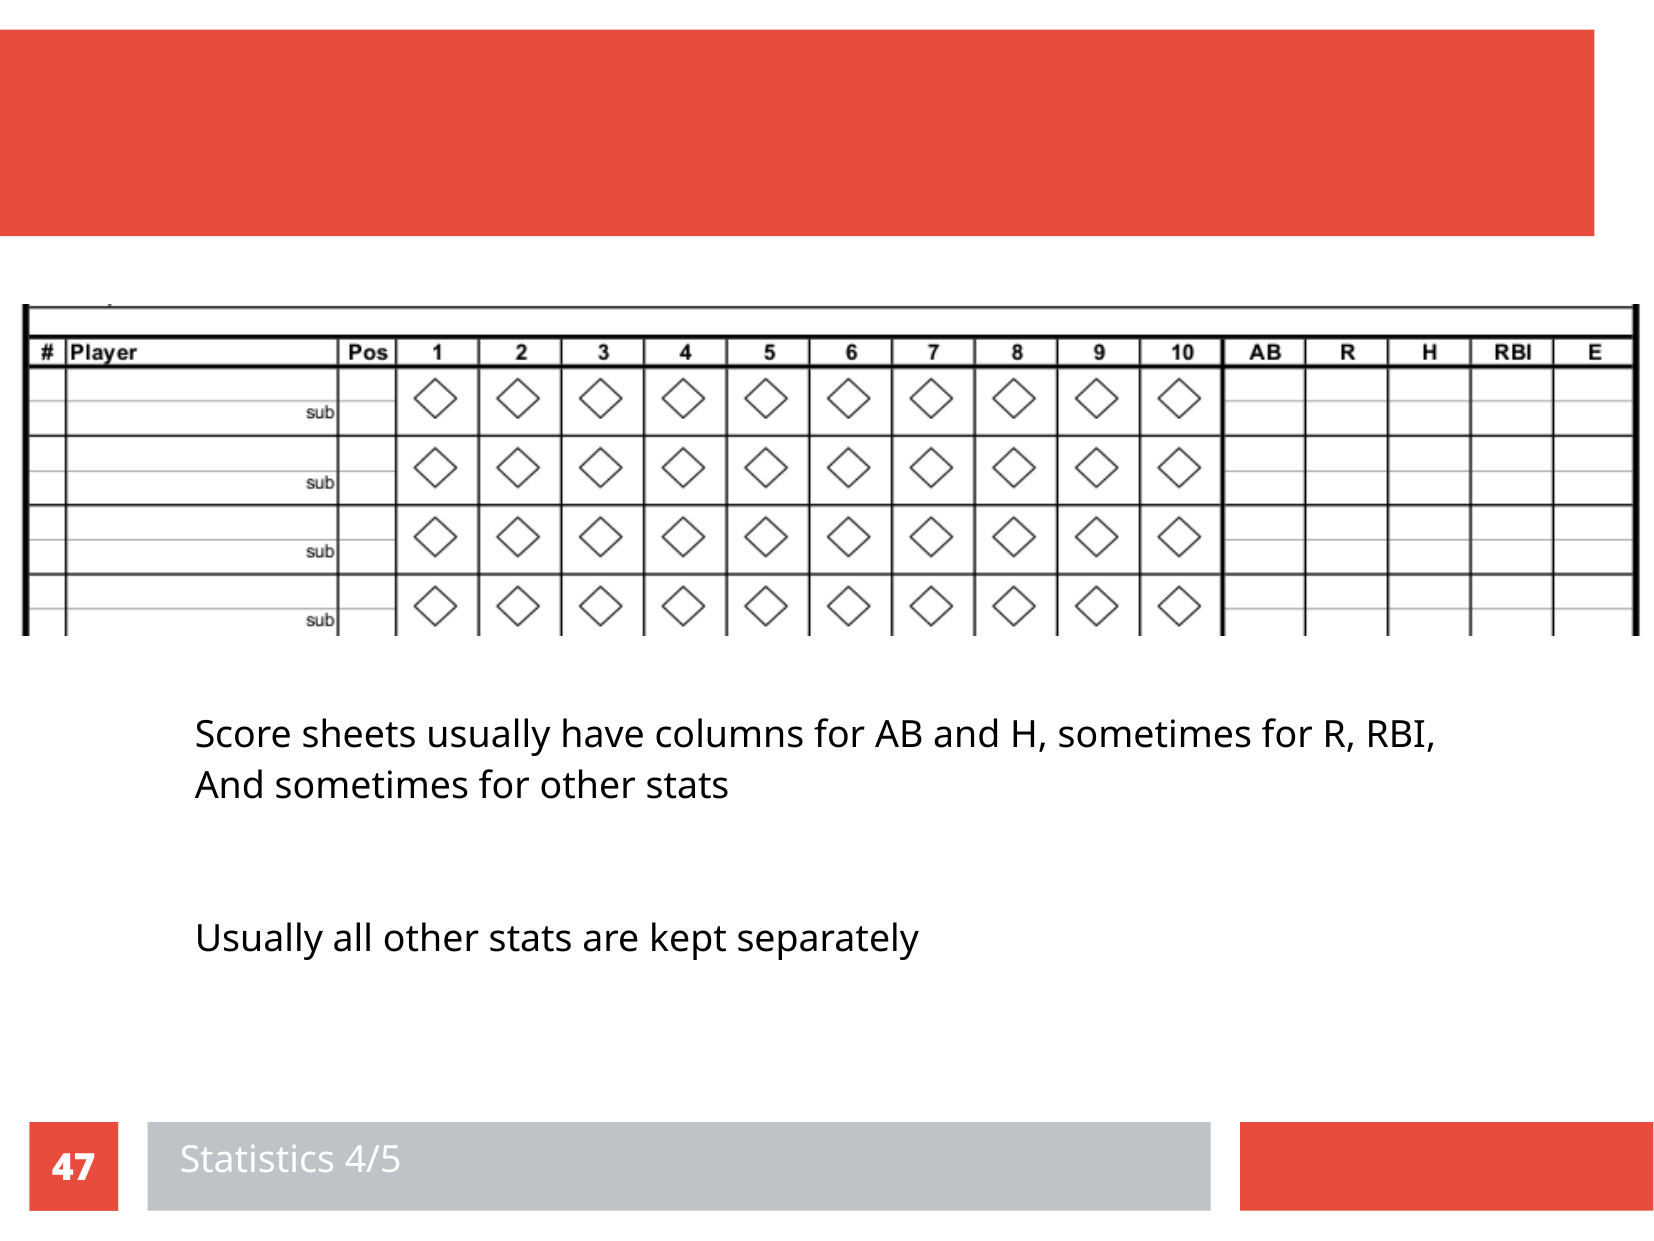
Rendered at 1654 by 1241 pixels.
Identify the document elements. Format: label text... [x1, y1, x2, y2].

picture [0, 304, 1654, 636]
text_box Score sheets usually have columns for AB and H, sometimes for R, RBI, And sometimes for other stats Usually all other stats are kept separately [180, 700, 1636, 933]
text_box Statistics 4/5 [165, 1125, 736, 1184]
